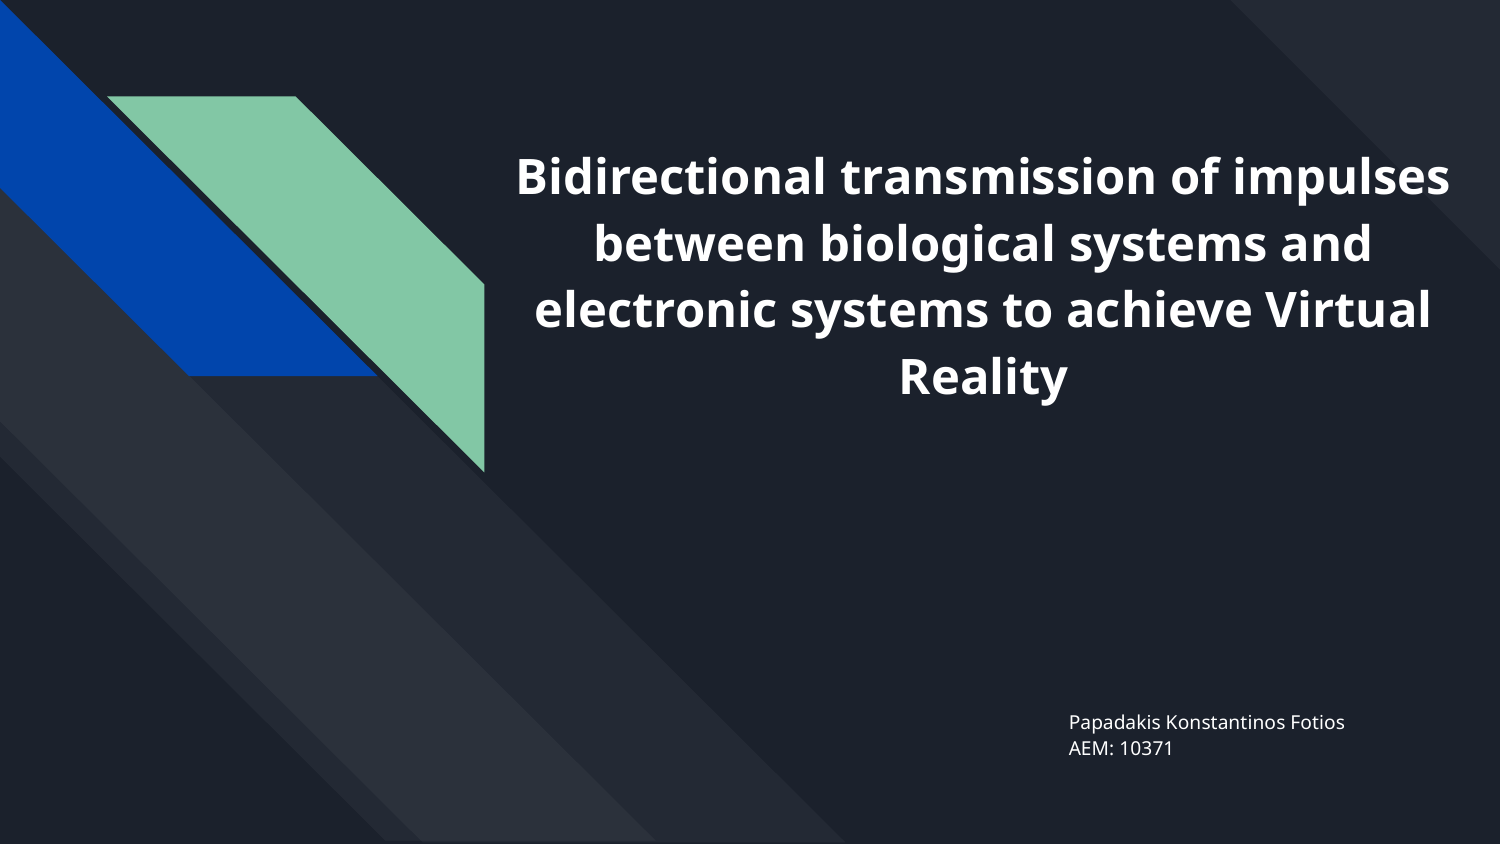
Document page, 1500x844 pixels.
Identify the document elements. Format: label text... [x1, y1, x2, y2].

title Bidirectional transmission of impulses between biological systems and electronic systems to achieve Virtual Reality [468, 126, 1500, 625]
subtitle Papadakis Konstantinos Fotios AEM: 10371 [1053, 693, 1447, 777]
